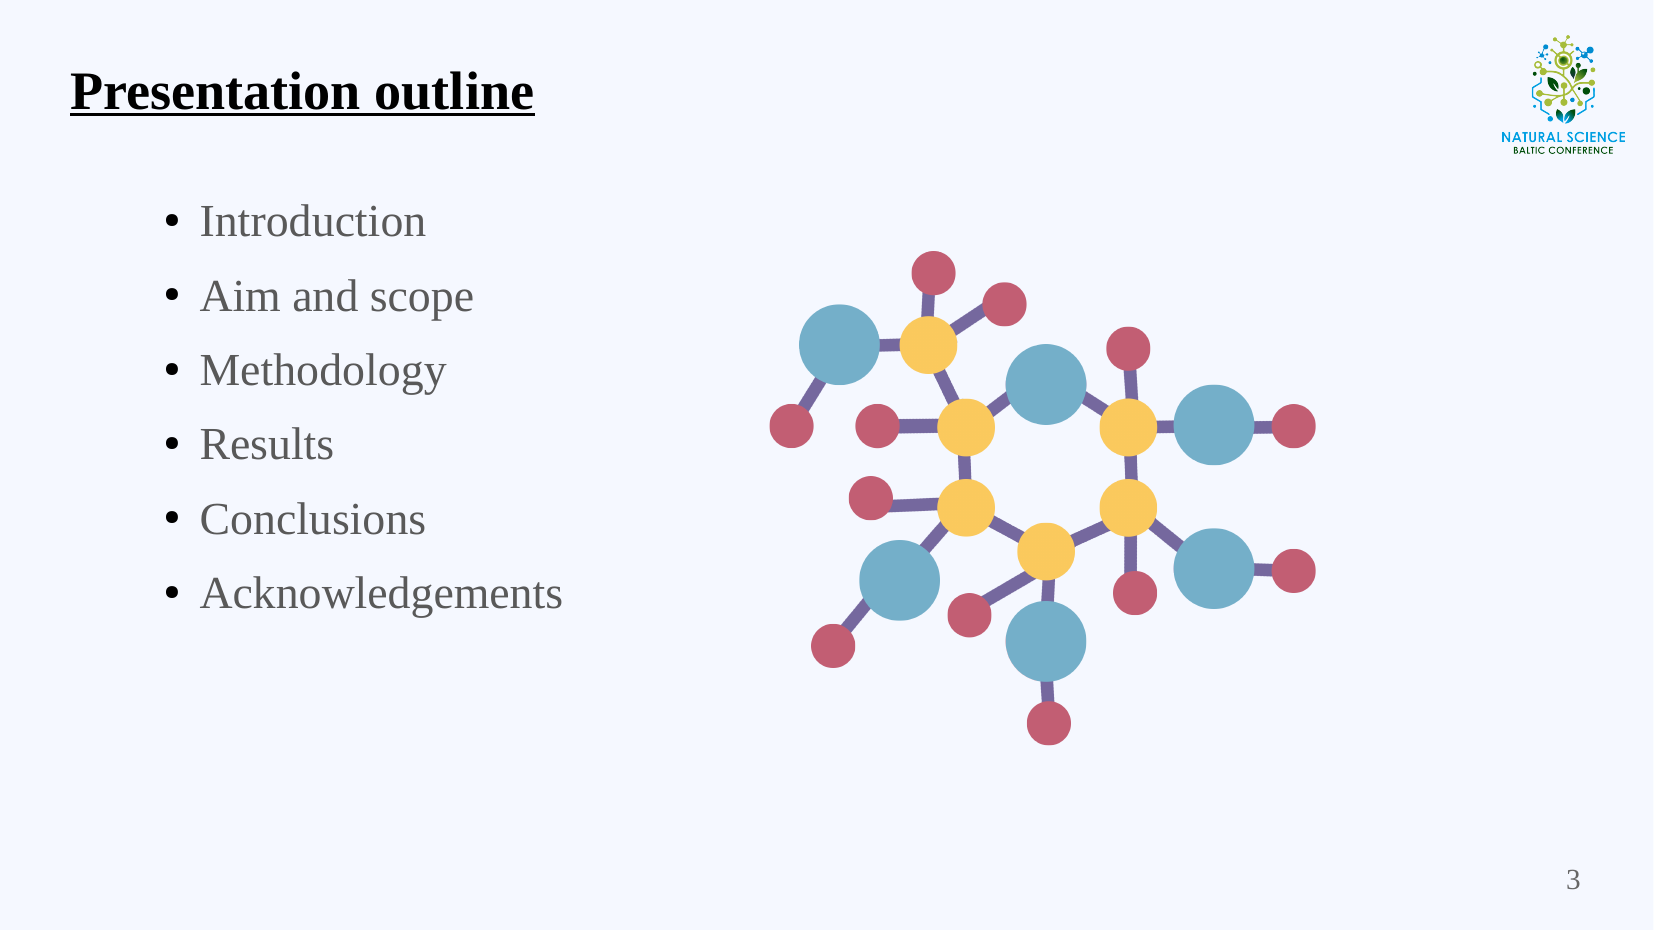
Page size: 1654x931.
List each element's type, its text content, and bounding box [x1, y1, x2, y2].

title Presentation outline [70, 41, 1502, 142]
picture [720, 175, 1365, 820]
picture [1502, 35, 1625, 154]
text_box Introduction Aim and scope Methodology Results Conclusions Acknowledgements [149, 188, 709, 626]
